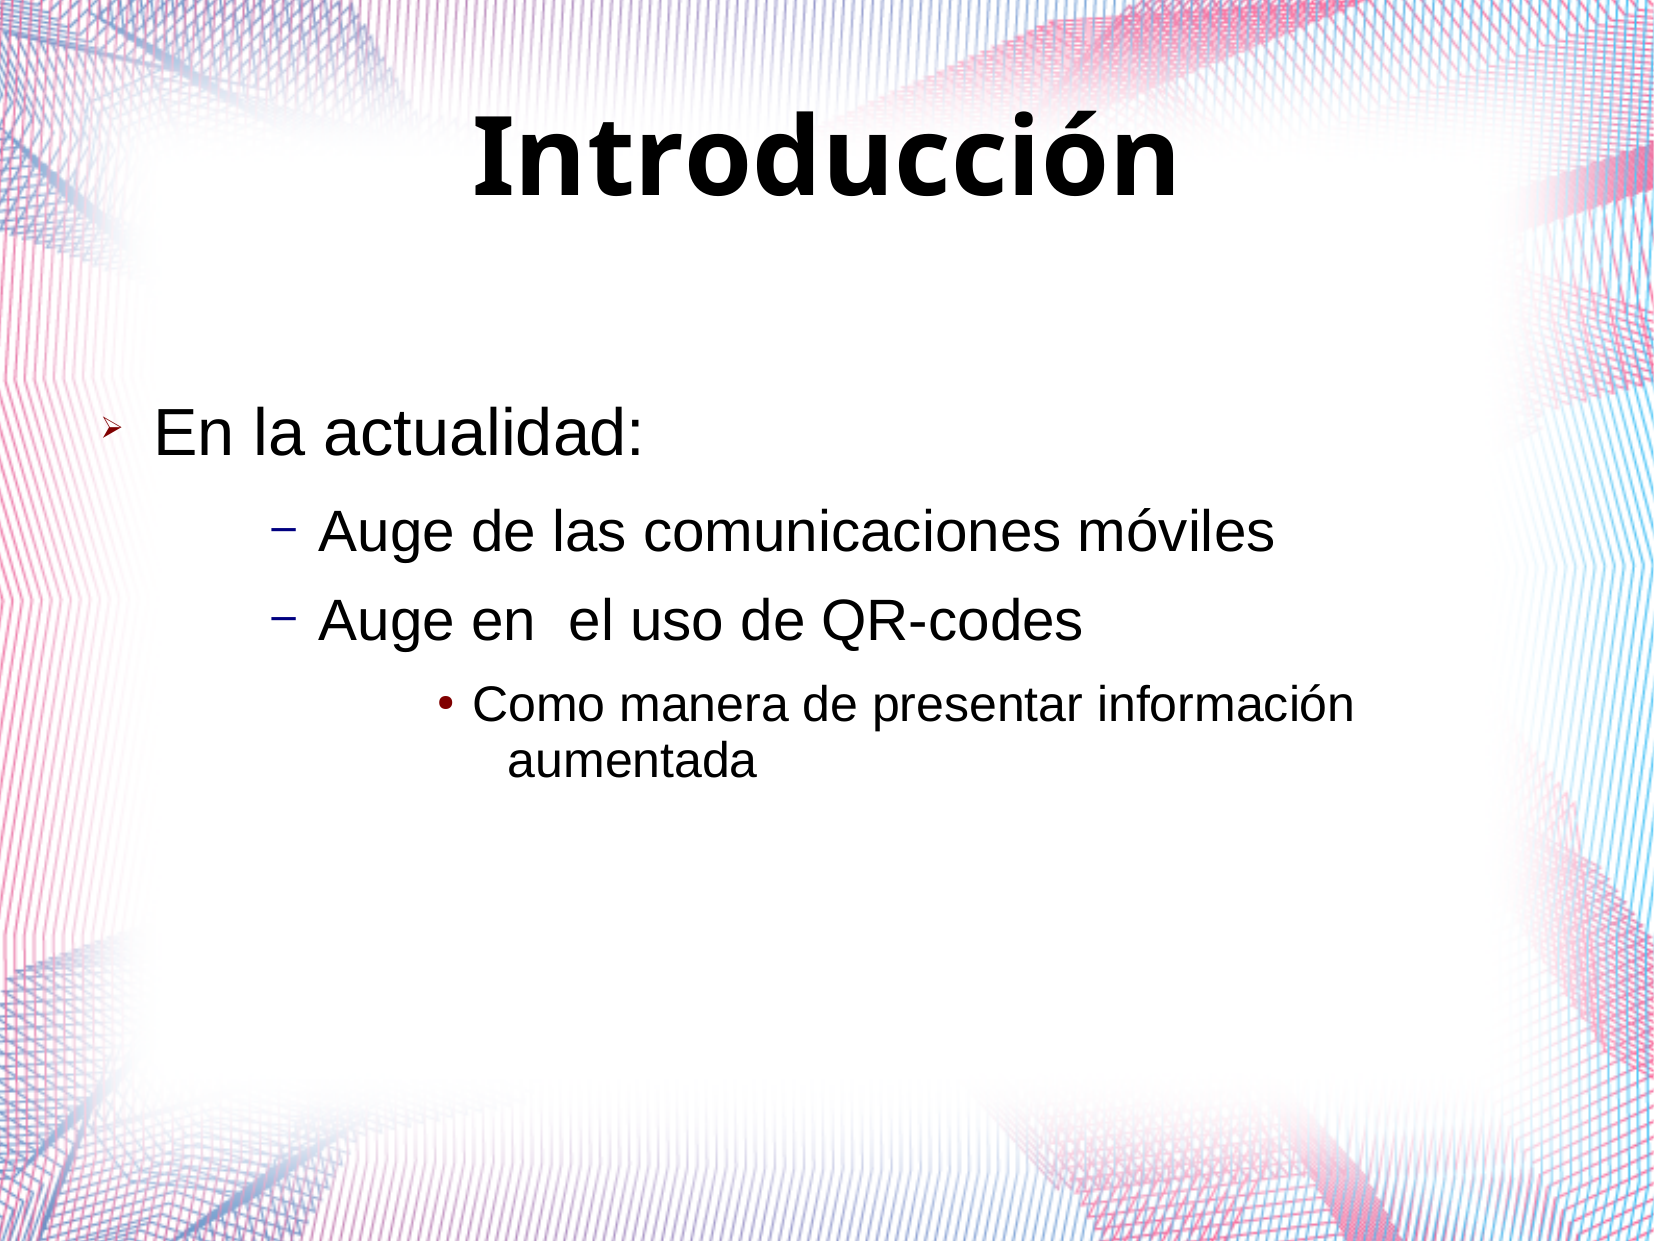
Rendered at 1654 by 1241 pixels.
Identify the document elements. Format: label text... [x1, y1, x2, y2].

title Introducción [82, 49, 1571, 257]
list En la actualidad: Auge de las comunicaciones móviles Auge en el uso de QR-codes Como manera de presentar información aumentada [82, 290, 1571, 1010]
picture [0, 0, 1654, 1241]
